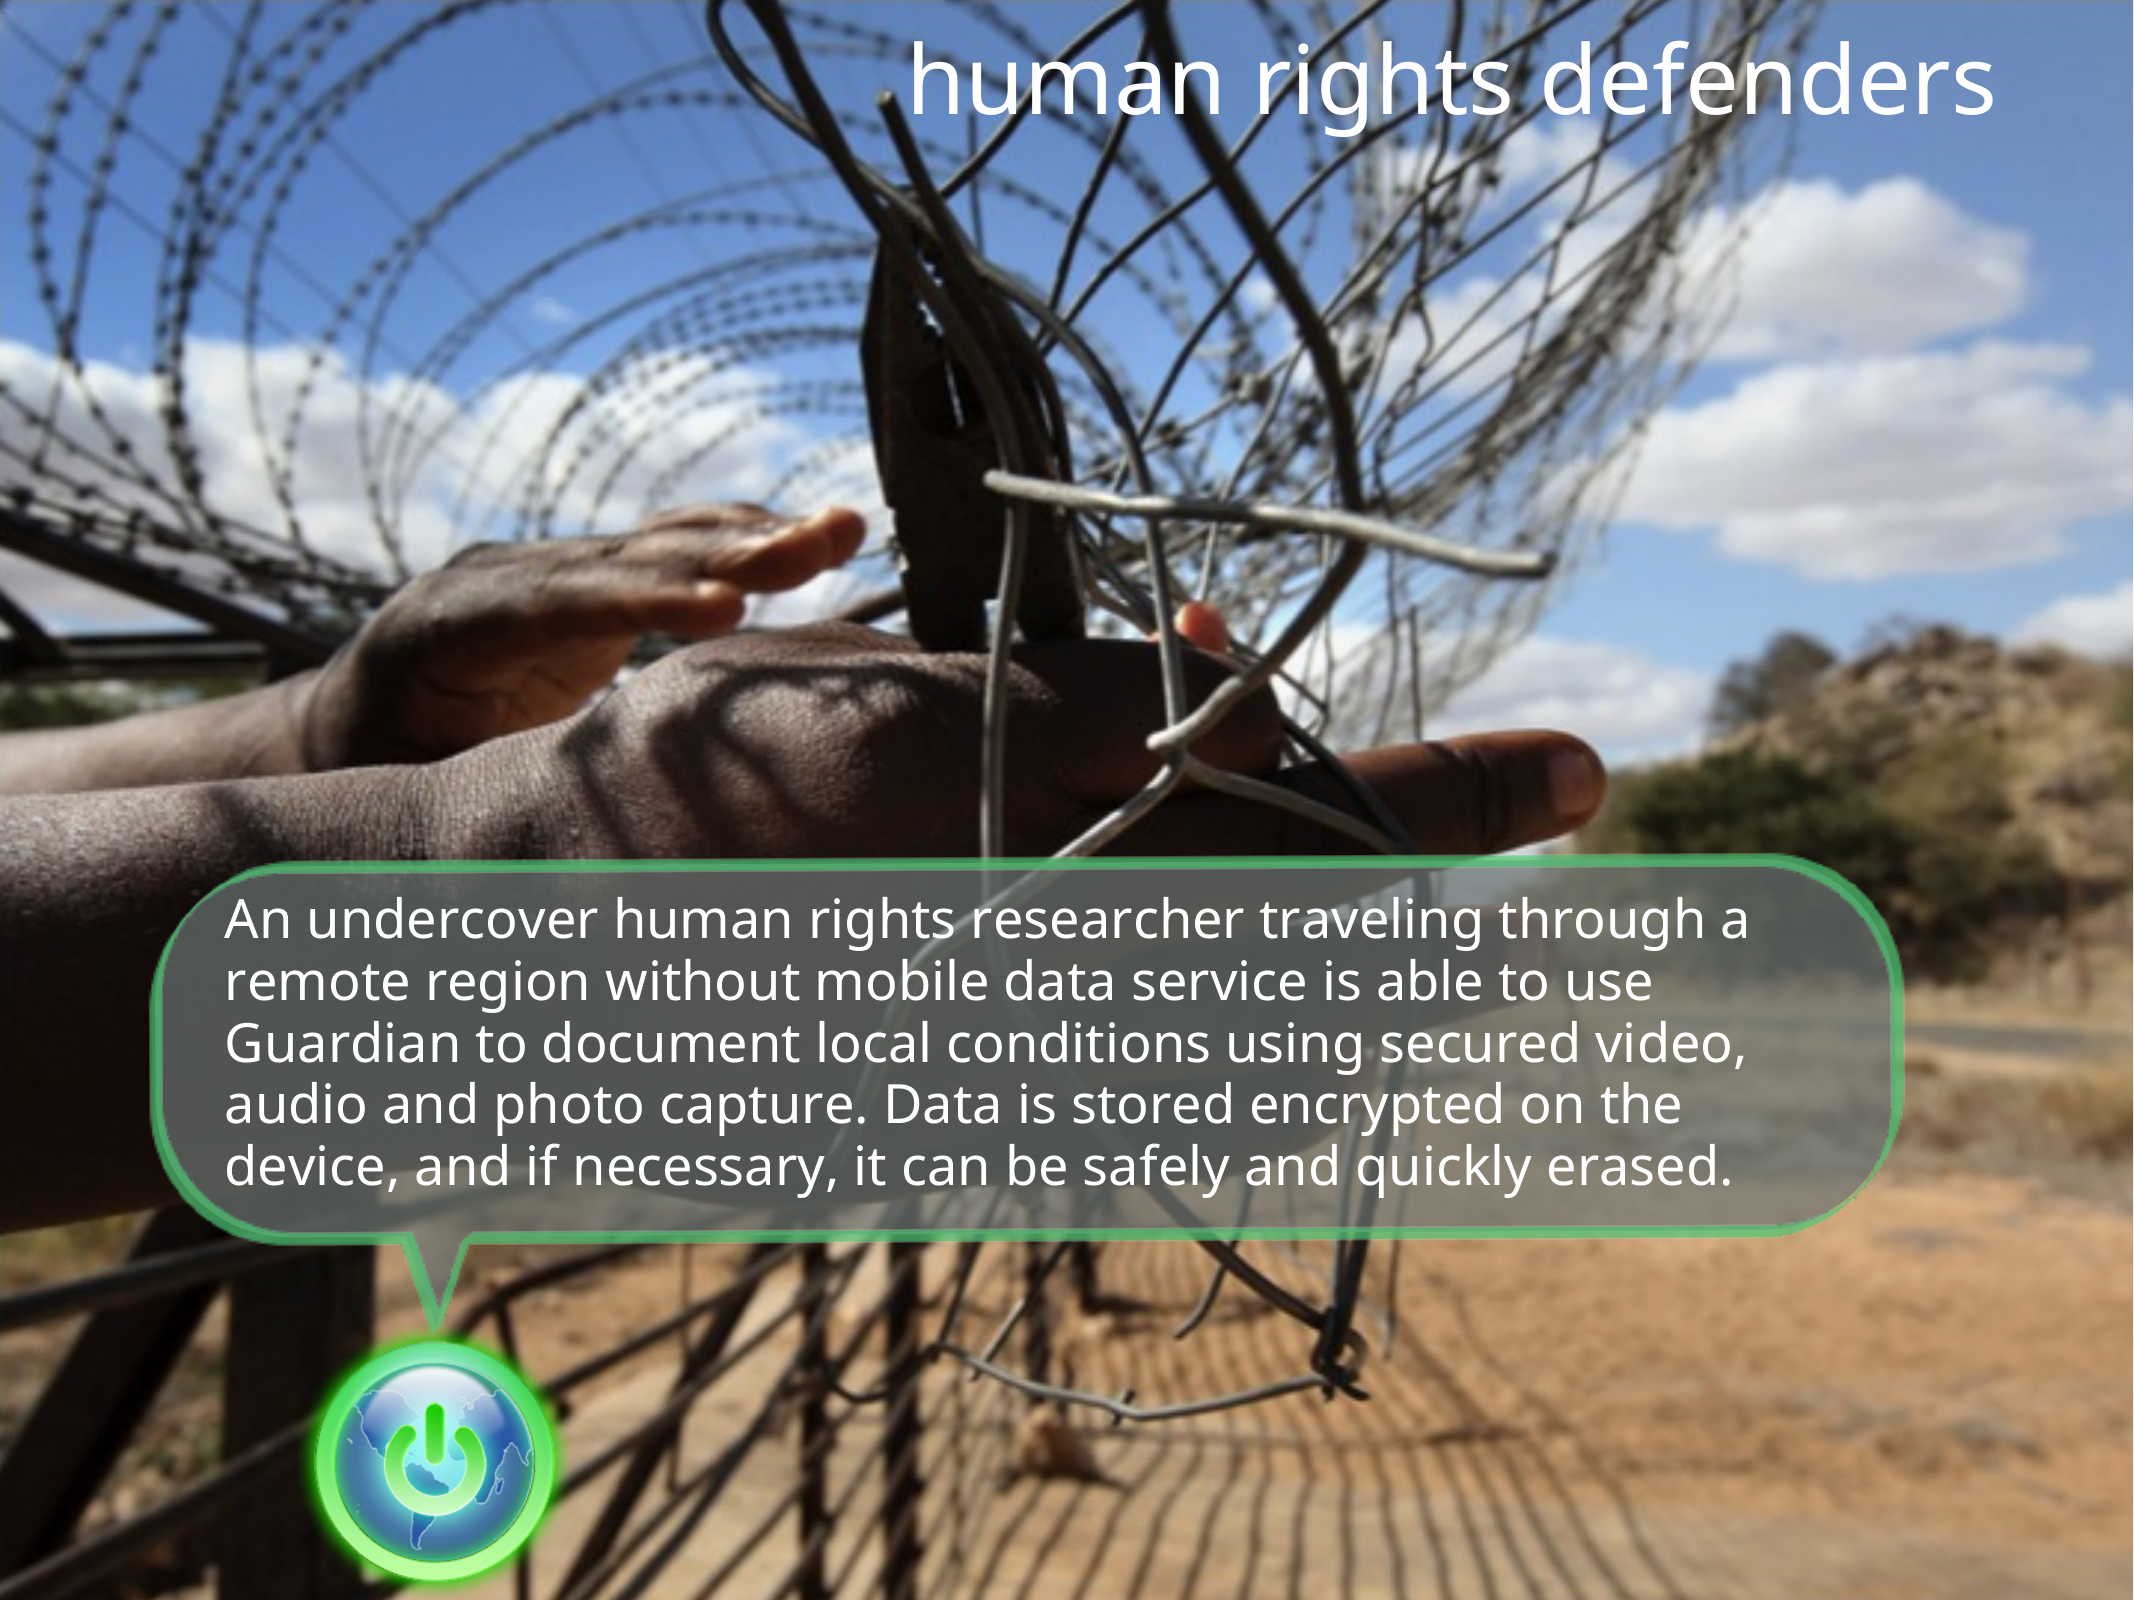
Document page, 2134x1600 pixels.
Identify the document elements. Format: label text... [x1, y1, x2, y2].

title human rights defenders [900, 0, 2134, 140]
text_box An undercover human rights researcher traveling through a remote region without mobile data service is able to use Guardian to document local conditions using secured video, audio and photo capture. Data is stored encrypted on the device, and if necessary, it can be safely and quickly erased. [224, 893, 1817, 1194]
picture [0, 0, 2134, 1600]
